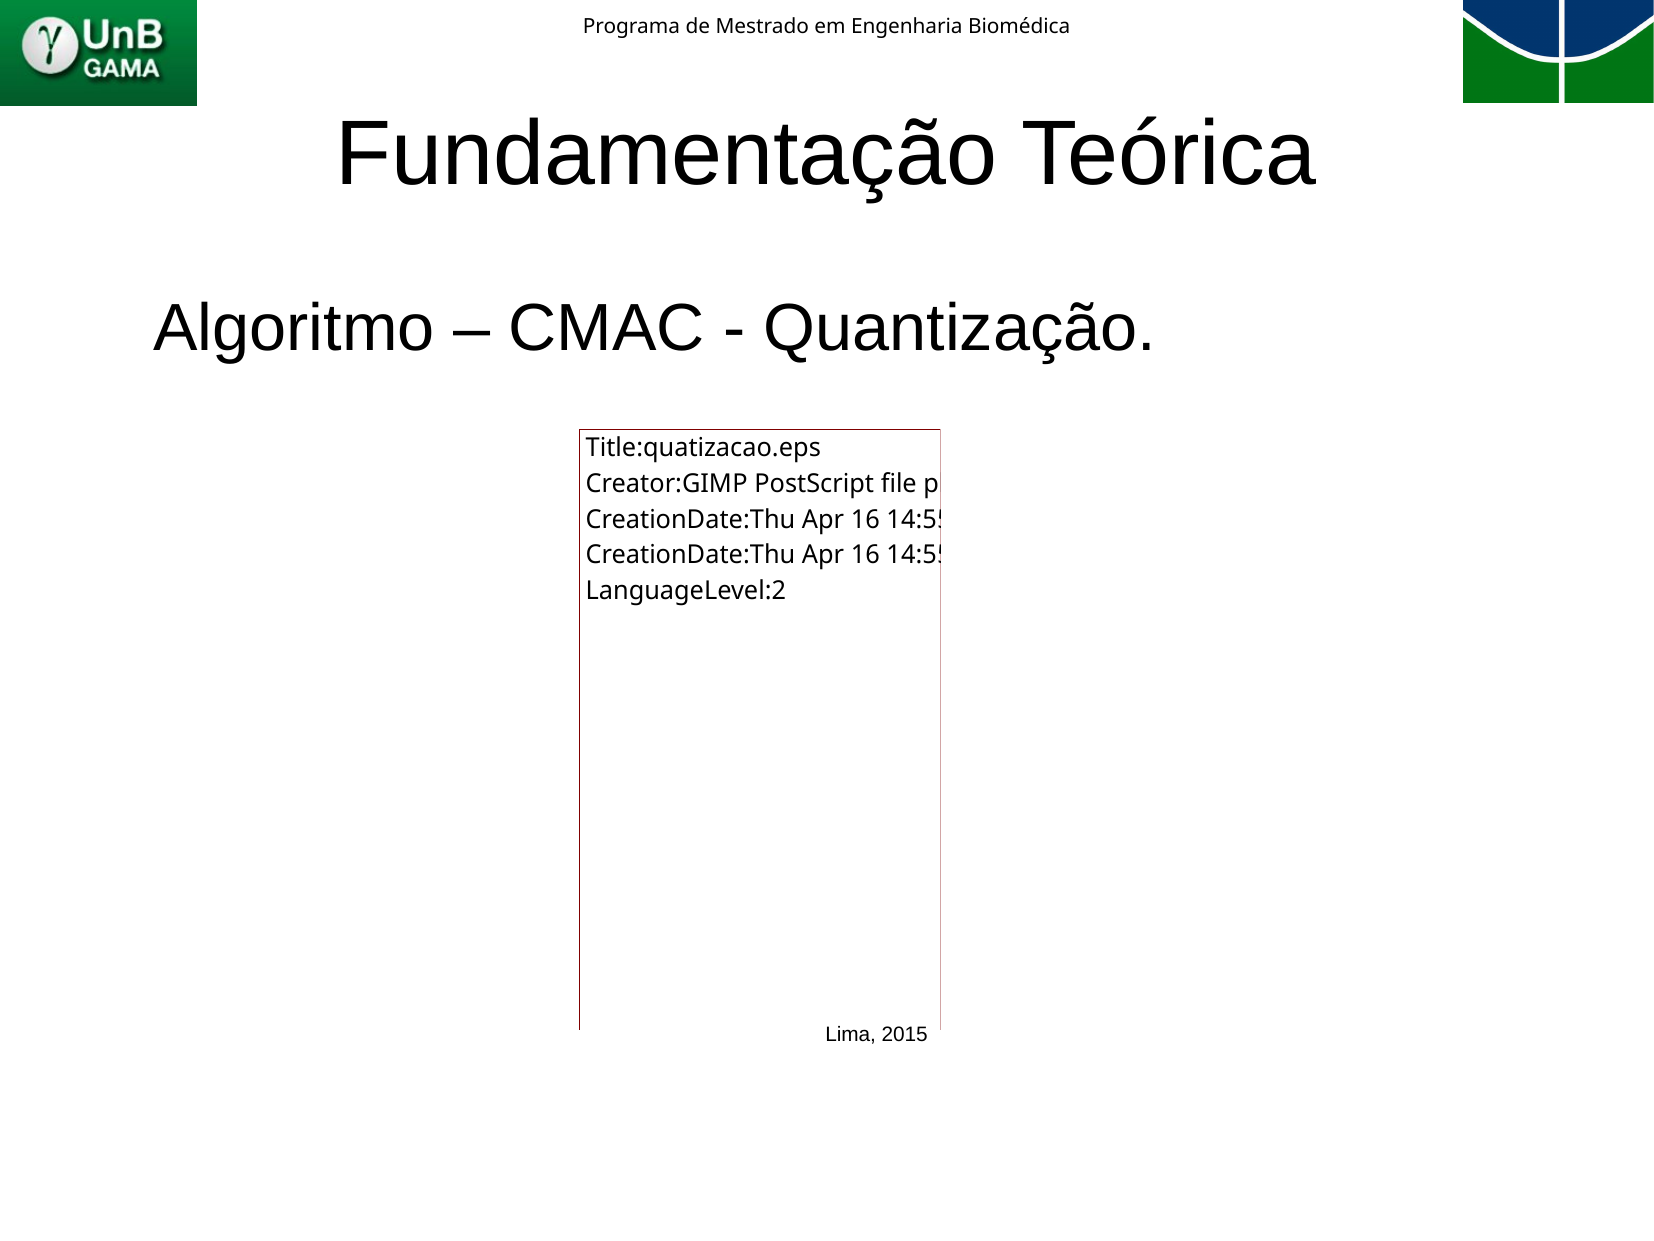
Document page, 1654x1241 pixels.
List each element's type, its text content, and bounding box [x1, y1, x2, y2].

list Algoritmo – CMAC - Quantização. [82, 290, 1571, 1010]
picture [0, 0, 197, 106]
title Fundamentação Teórica [82, 49, 1571, 257]
picture [1463, 0, 1654, 103]
picture [577, 427, 941, 1030]
text_box Lima, 2015 [810, 1015, 943, 1054]
